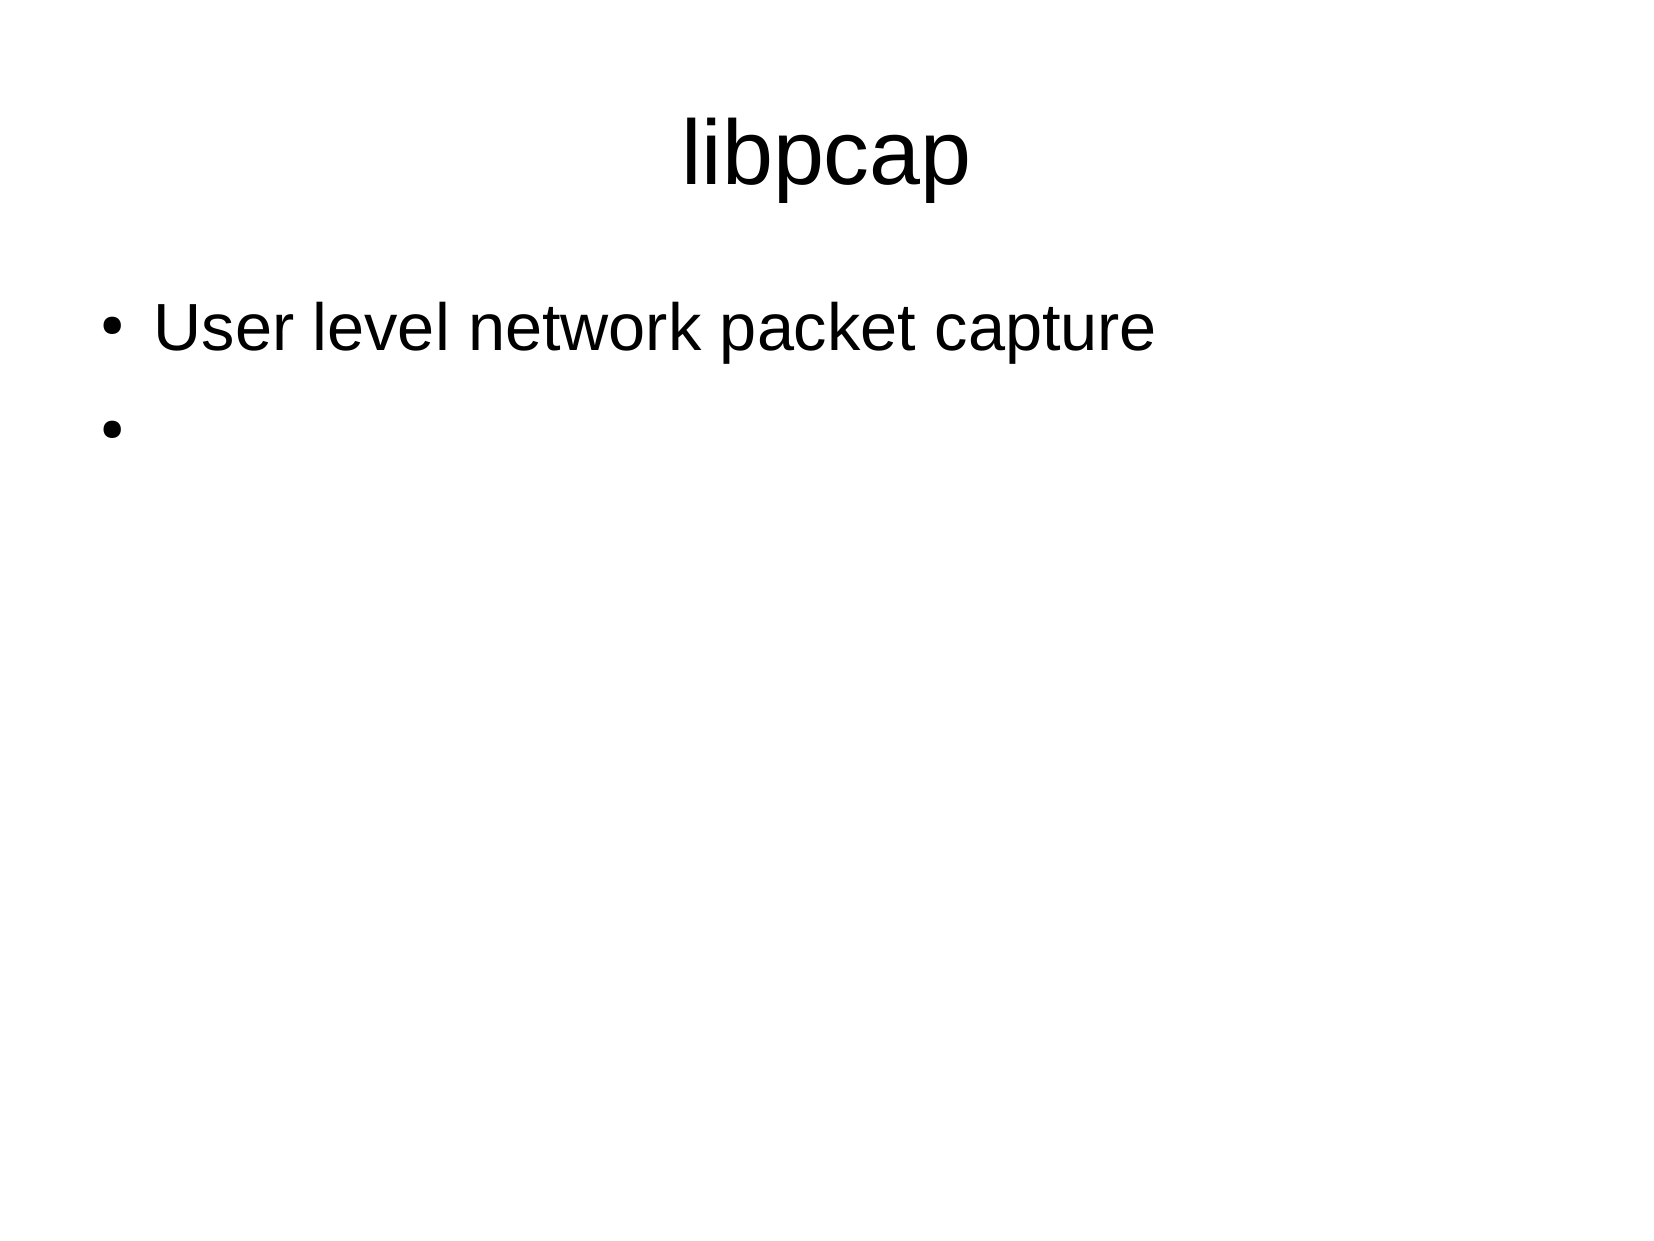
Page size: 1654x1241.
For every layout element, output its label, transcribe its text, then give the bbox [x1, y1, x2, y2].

list User level network packet capture [82, 290, 1571, 1010]
title libpcap [82, 49, 1571, 257]
